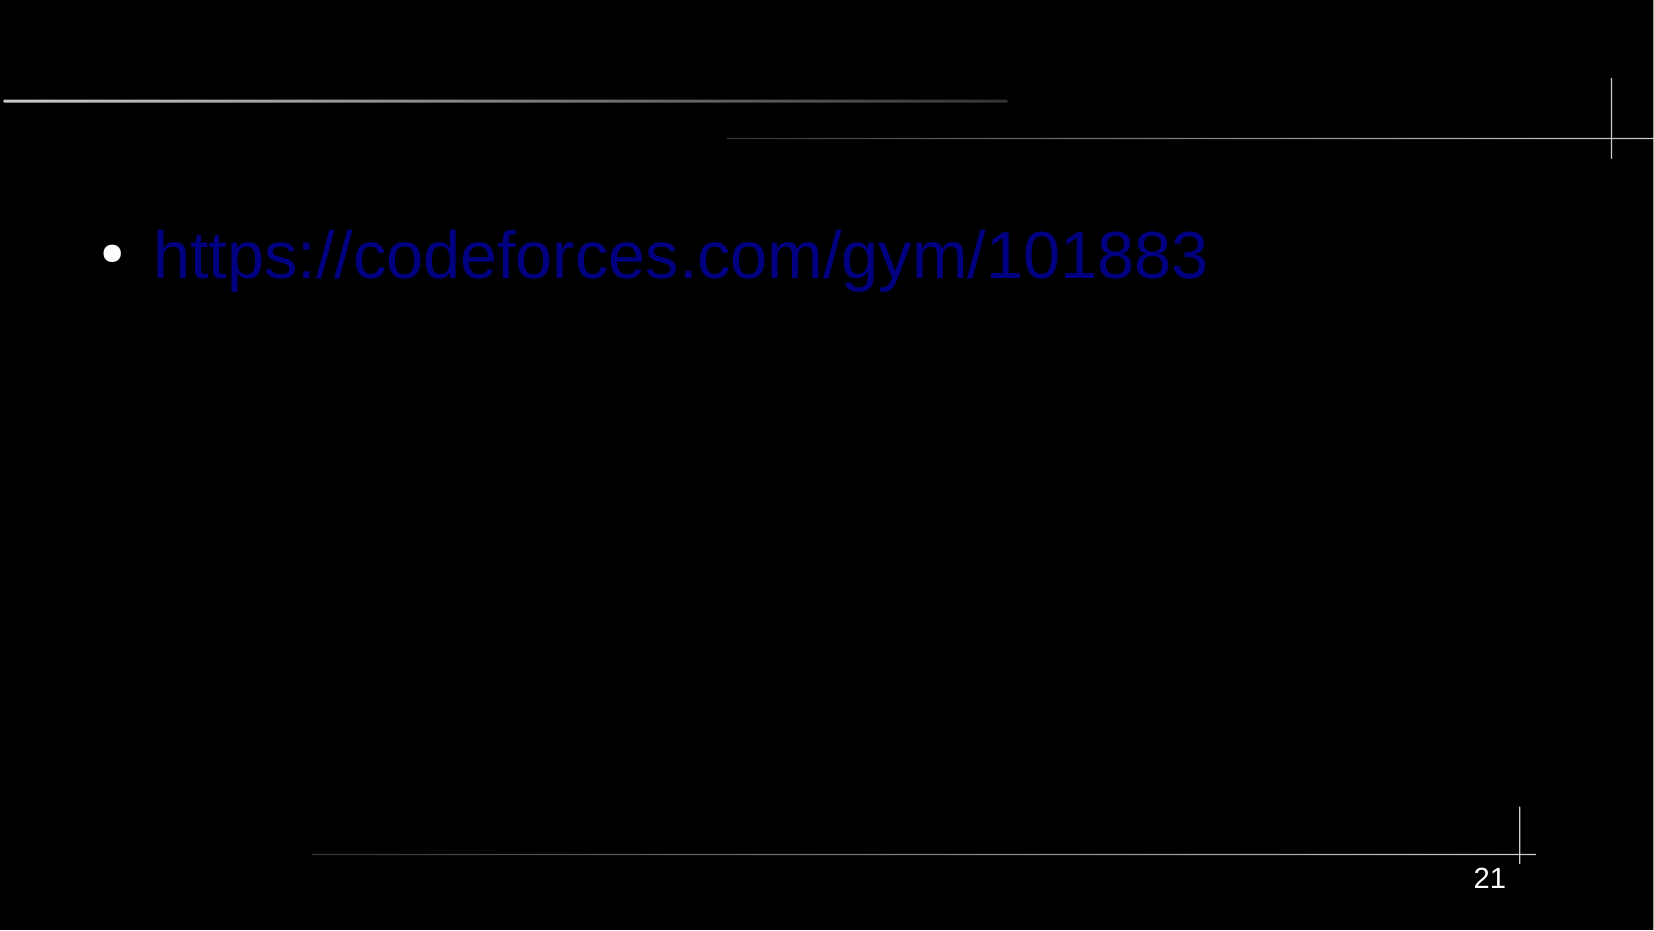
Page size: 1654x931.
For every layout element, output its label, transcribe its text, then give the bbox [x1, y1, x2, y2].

list https://codeforces.com/gym/101883 [82, 217, 1571, 355]
